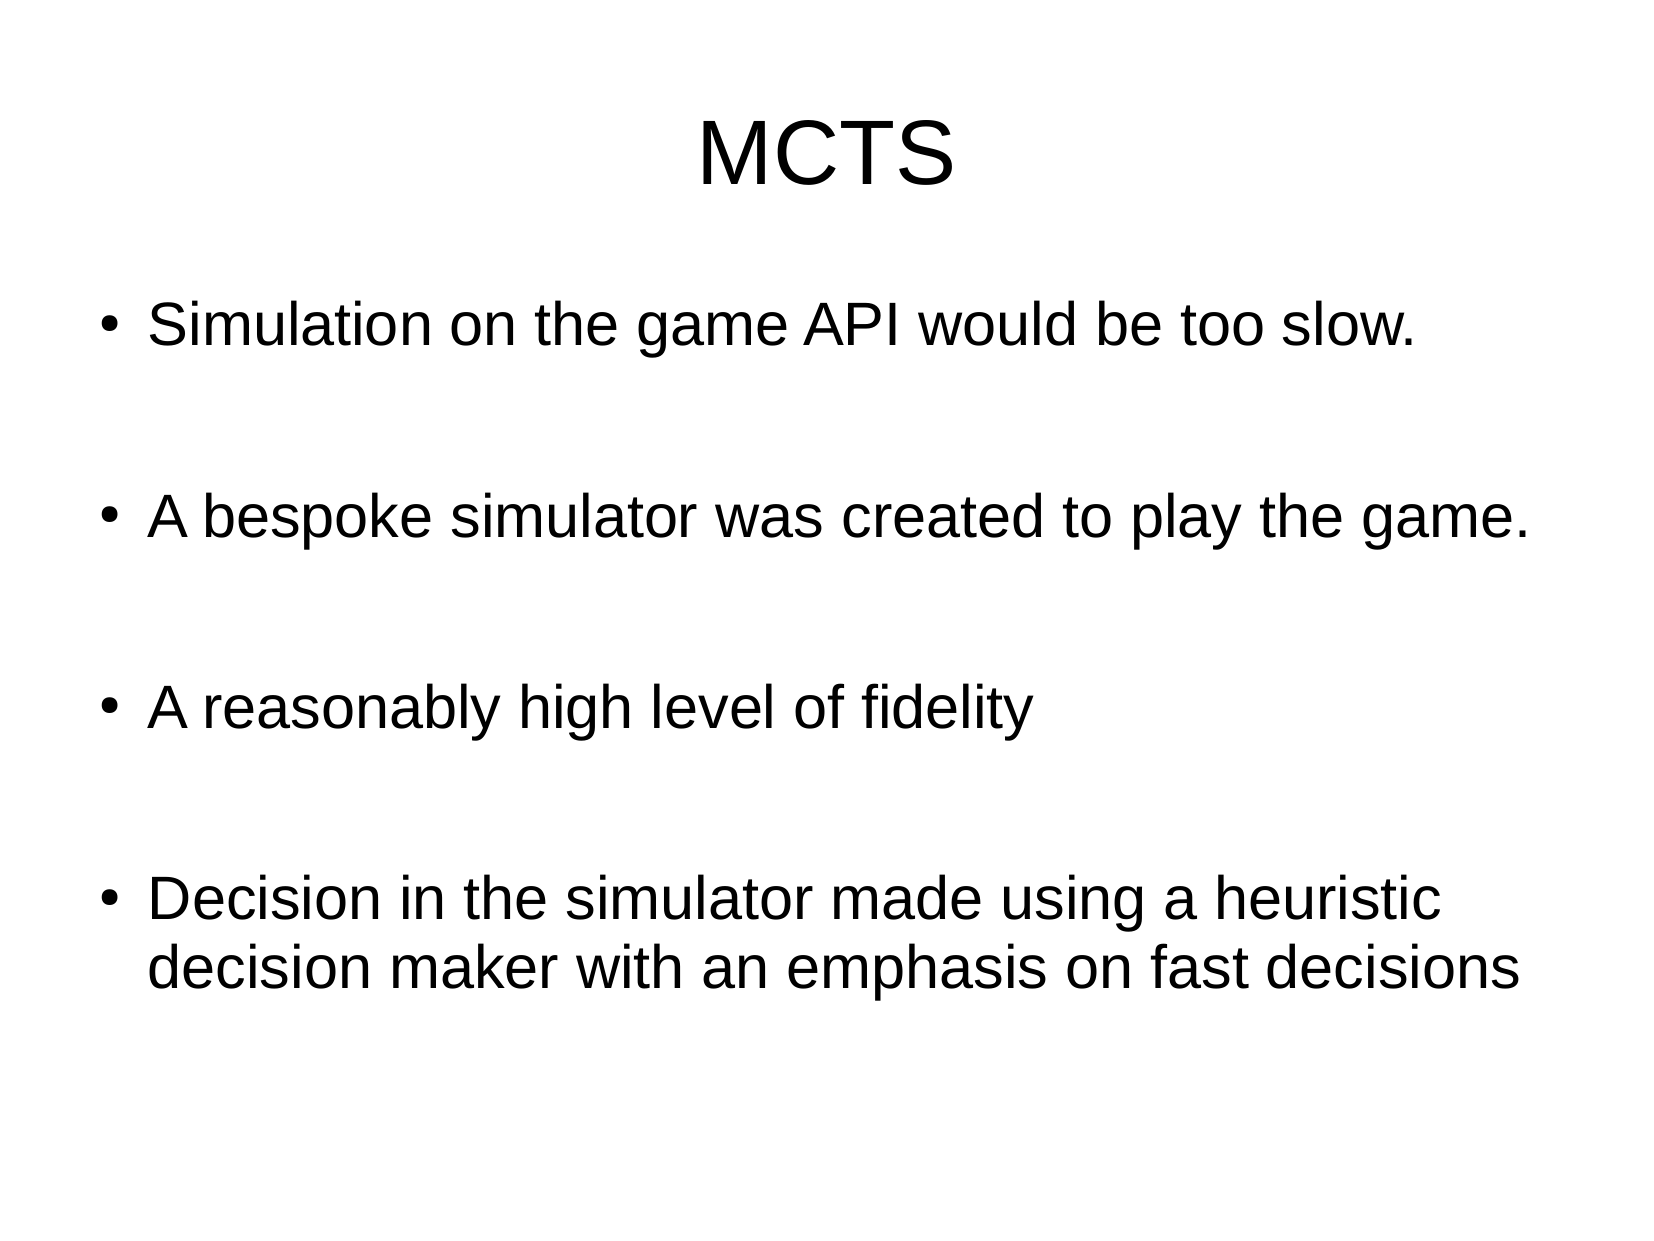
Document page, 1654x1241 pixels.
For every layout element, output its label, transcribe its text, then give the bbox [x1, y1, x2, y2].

title MCTS [82, 49, 1571, 257]
list Simulation on the game API would be too slow. A bespoke simulator was created to play the game. A reasonably high level of fidelity Decision in the simulator made using a heuristic decision maker with an emphasis on fast decisions [82, 290, 1571, 1010]
